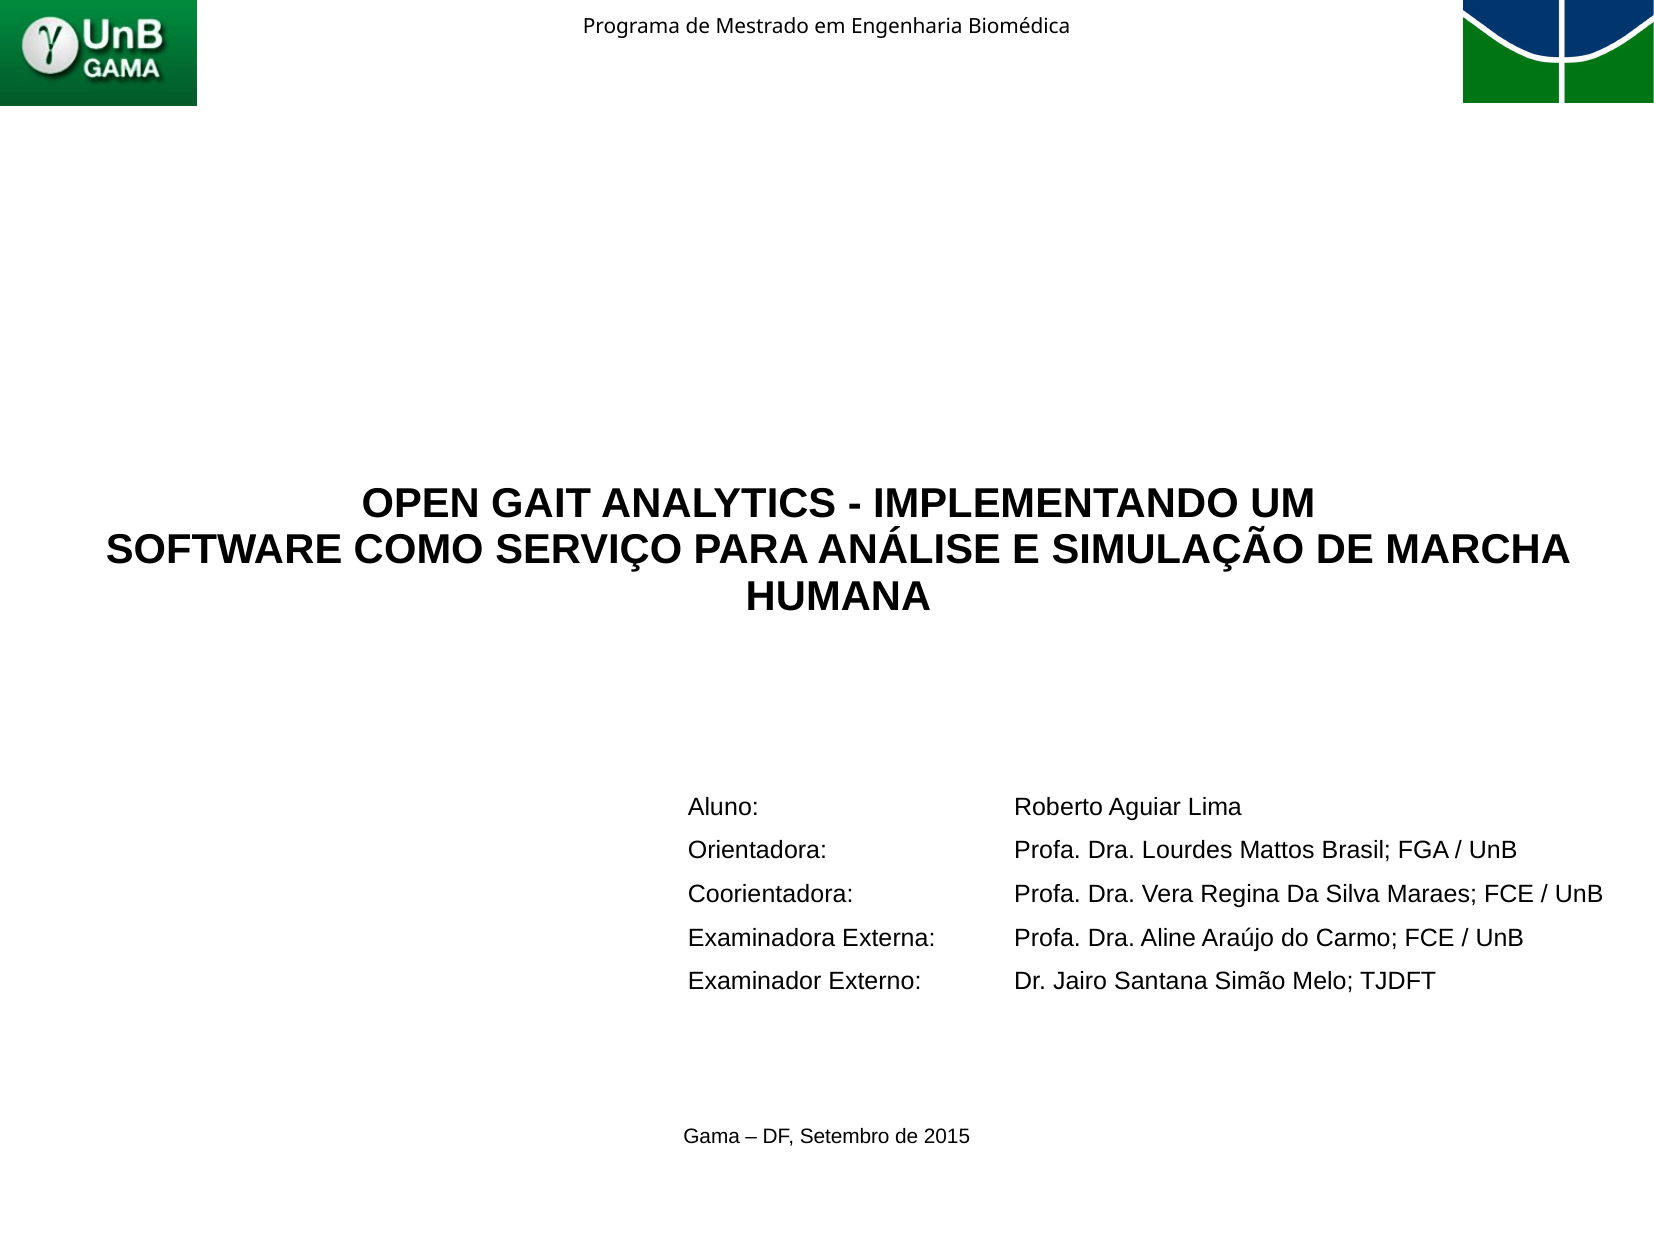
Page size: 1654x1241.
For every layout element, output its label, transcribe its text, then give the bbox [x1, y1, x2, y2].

table_cell Orientadora: [674, 829, 999, 872]
table_header Roberto Aguiar Lima [1000, 786, 1637, 828]
picture [0, 0, 197, 106]
table_cell Dr. Jairo Santana Simão Melo; TJDFT [1000, 960, 1637, 1003]
table_header Aluno: [674, 786, 999, 828]
table_cell Examinador Externo: [674, 960, 999, 1003]
table_cell Profa. Dra. Vera Regina Da Silva Maraes; FCE / UnB [1000, 873, 1637, 916]
subtitle OPEN GAIT ANALYTICS - IMPLEMENTANDO UM SOFTWARE COMO SERVIÇO PARA ANÁLISE E SIMULAÇÃO DE MARCHA HUMANA [94, 437, 1583, 662]
picture [1463, 0, 1654, 103]
table_cell Examinadora Externa: [674, 917, 999, 959]
text_box Gama – DF, Setembro de 2015 [0, 1116, 1654, 1156]
table_cell Profa. Dra. Aline Araújo do Carmo; FCE / UnB [1000, 917, 1637, 959]
table_cell Profa. Dra. Lourdes Mattos Brasil; FGA / UnB [1000, 829, 1637, 872]
table_cell Coorientadora: [674, 873, 999, 916]
